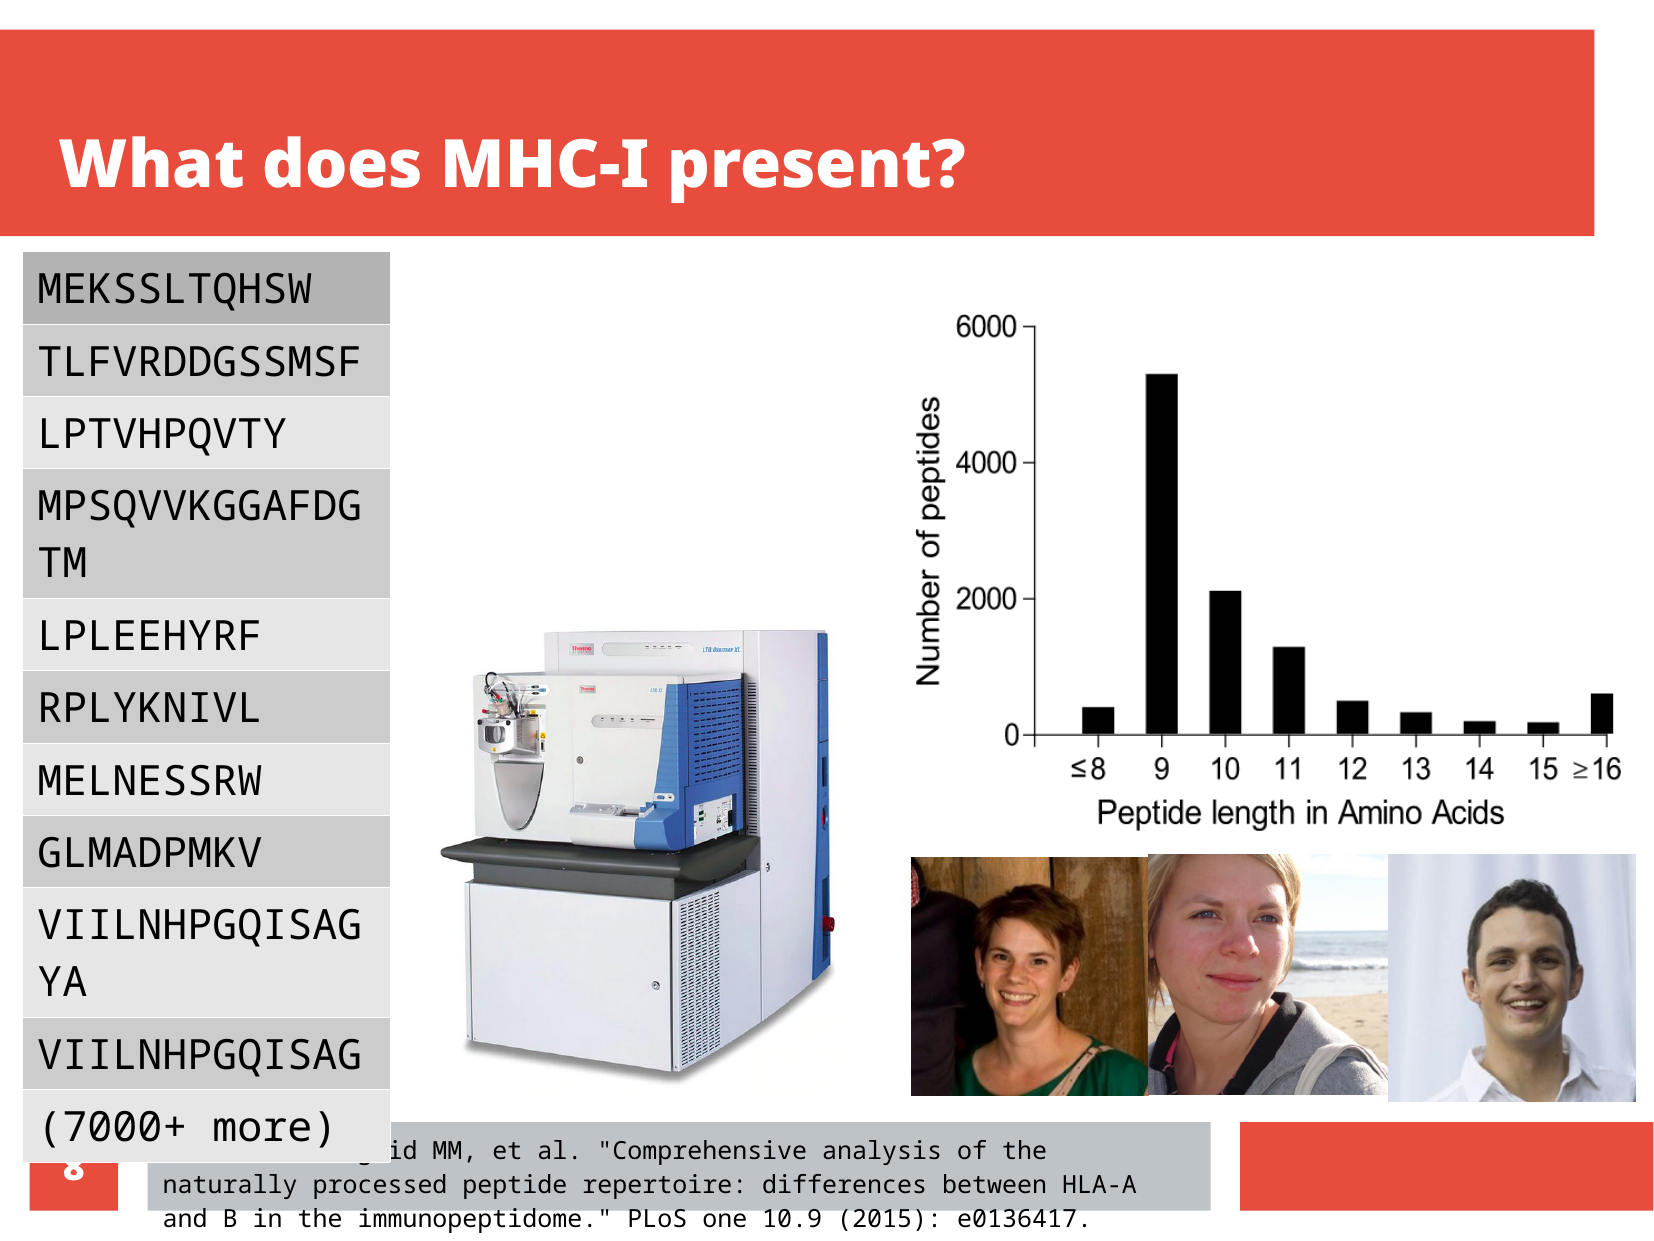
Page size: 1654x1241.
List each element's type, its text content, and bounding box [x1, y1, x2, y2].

title What does MHC-I present? [59, 59, 1595, 207]
table_header MEKSSLTQHSW [23, 252, 390, 324]
picture [435, 625, 849, 1096]
table_cell MELNESSRW [23, 744, 390, 815]
table_cell RPLYKNIVL [23, 671, 390, 743]
table_cell LPLEEHYRF [23, 599, 390, 670]
table_cell VIILNHPGQISAGYA [23, 888, 390, 1017]
table_cell VIILNHPGQISAG [23, 1018, 390, 1089]
text_box Schellens, Ingrid MM, et al. "Comprehensive analysis of the naturally processed peptide repertoire: differences between HLA-A and B in the immunopeptidome." PLoS one 10.9 (2015): e0136417. [147, 1125, 1201, 1215]
table_cell GLMADPMKV [23, 816, 390, 887]
table_cell LPTVHPQVTY [23, 397, 390, 468]
picture [911, 854, 1636, 1102]
table_cell MPSQVVKGGAFDGTM [23, 469, 390, 598]
picture [915, 314, 1621, 832]
table_cell (7000+ more) [23, 1090, 390, 1162]
table_cell TLFVRDDGSSMSF [23, 325, 390, 396]
